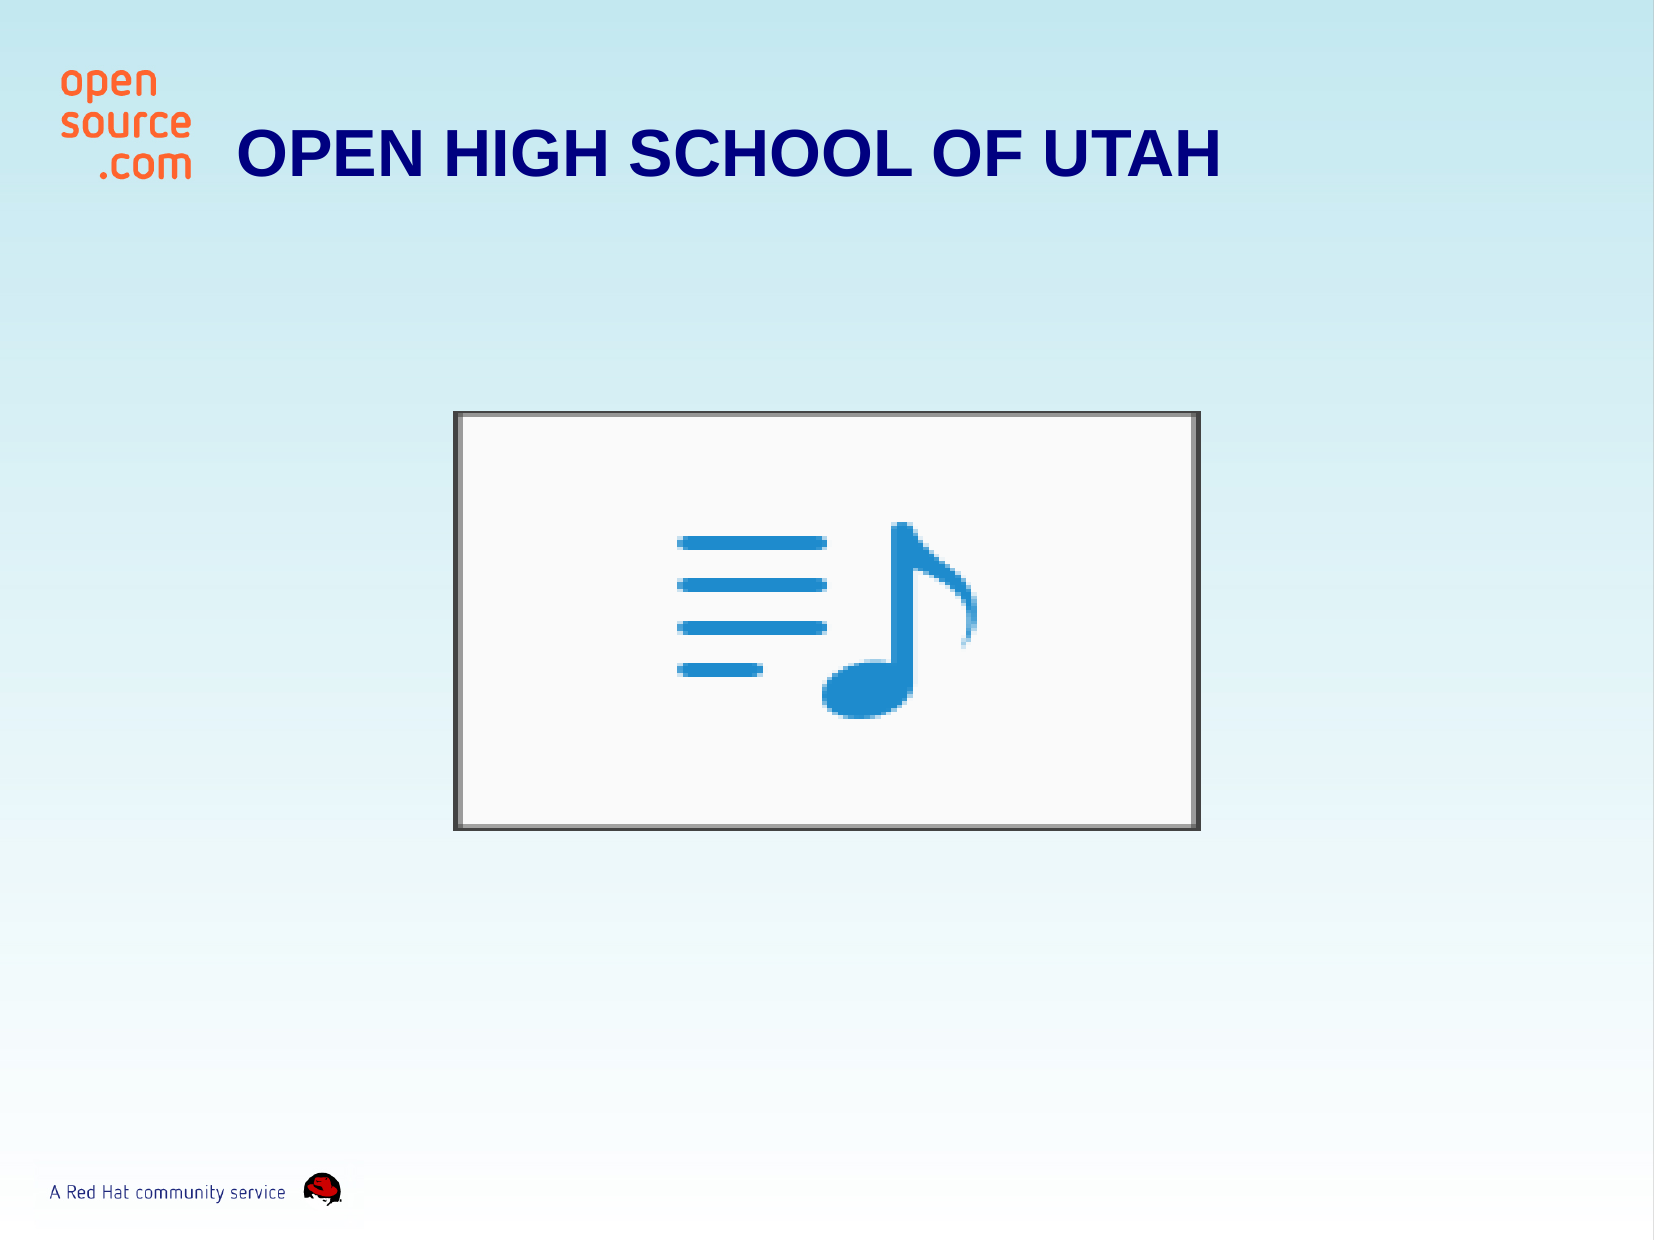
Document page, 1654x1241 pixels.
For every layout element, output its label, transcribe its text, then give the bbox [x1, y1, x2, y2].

picture [0, 0, 1654, 1241]
text_box [452, 410, 1203, 832]
title OPEN HIGH SCHOOL OF UTAH [236, 49, 1654, 257]
